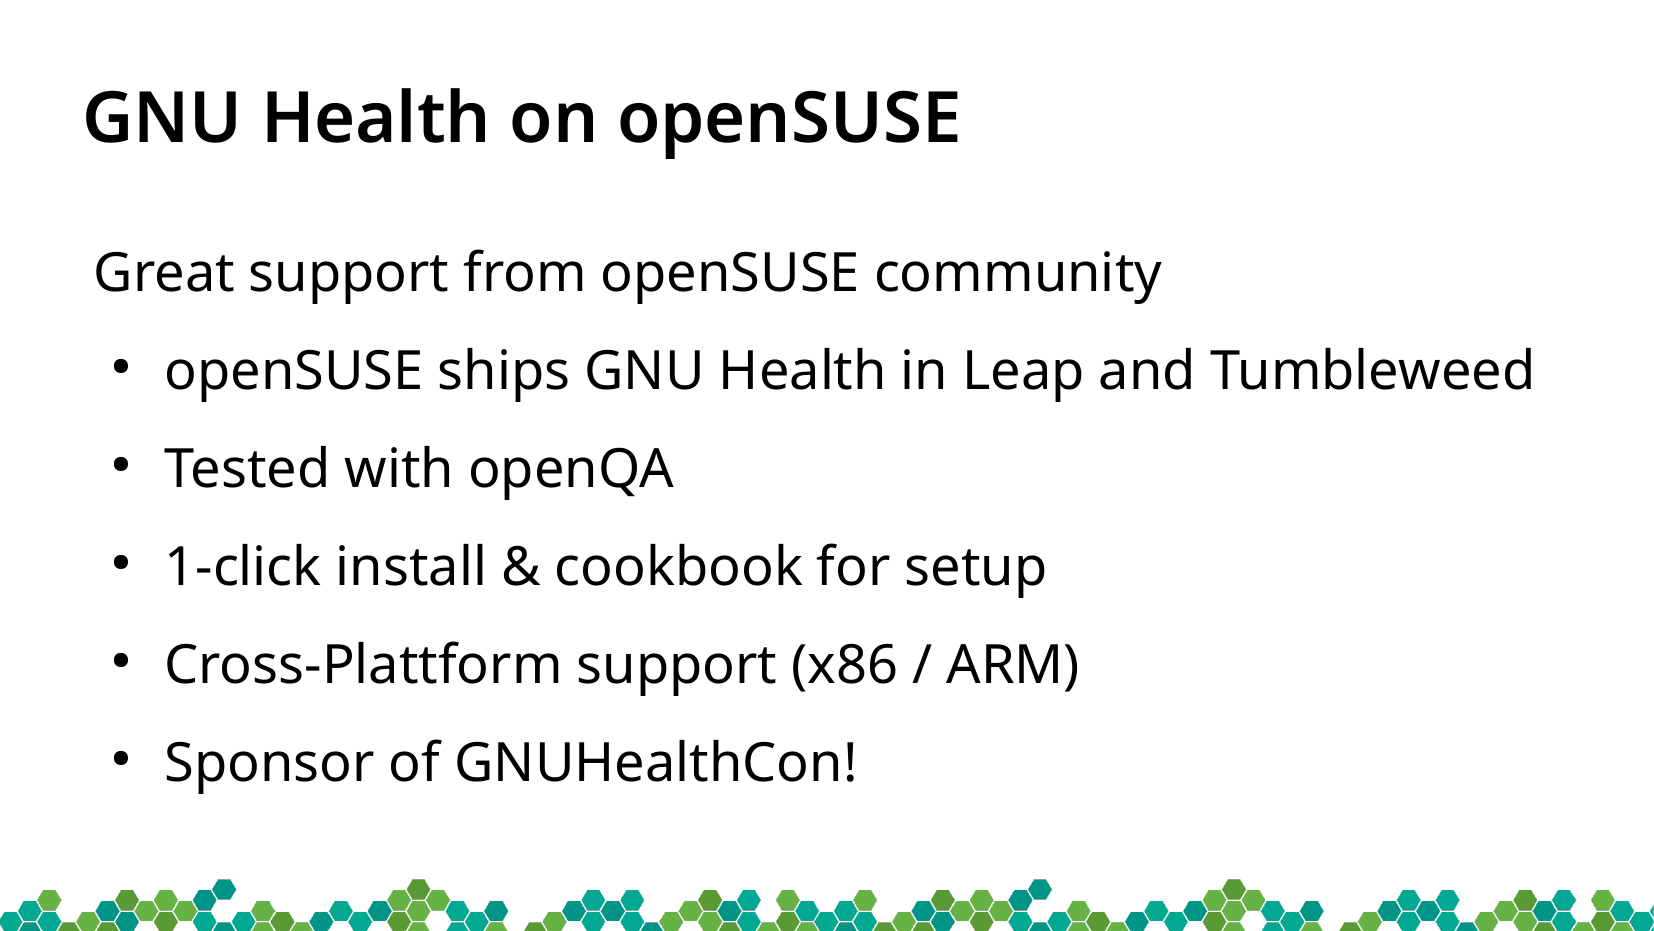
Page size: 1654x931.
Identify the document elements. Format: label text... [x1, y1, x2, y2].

list Great support from openSUSE community openSUSE ships GNU Health in Leap and Tumbleweed Tested with openQA 1-click install & cookbook for setup Cross-Plattform support (x86 / ARM) Sponsor of GNUHealthCon! [93, 233, 1608, 849]
title GNU Health on openSUSE [82, 37, 1571, 193]
picture [0, 871, 1654, 931]
